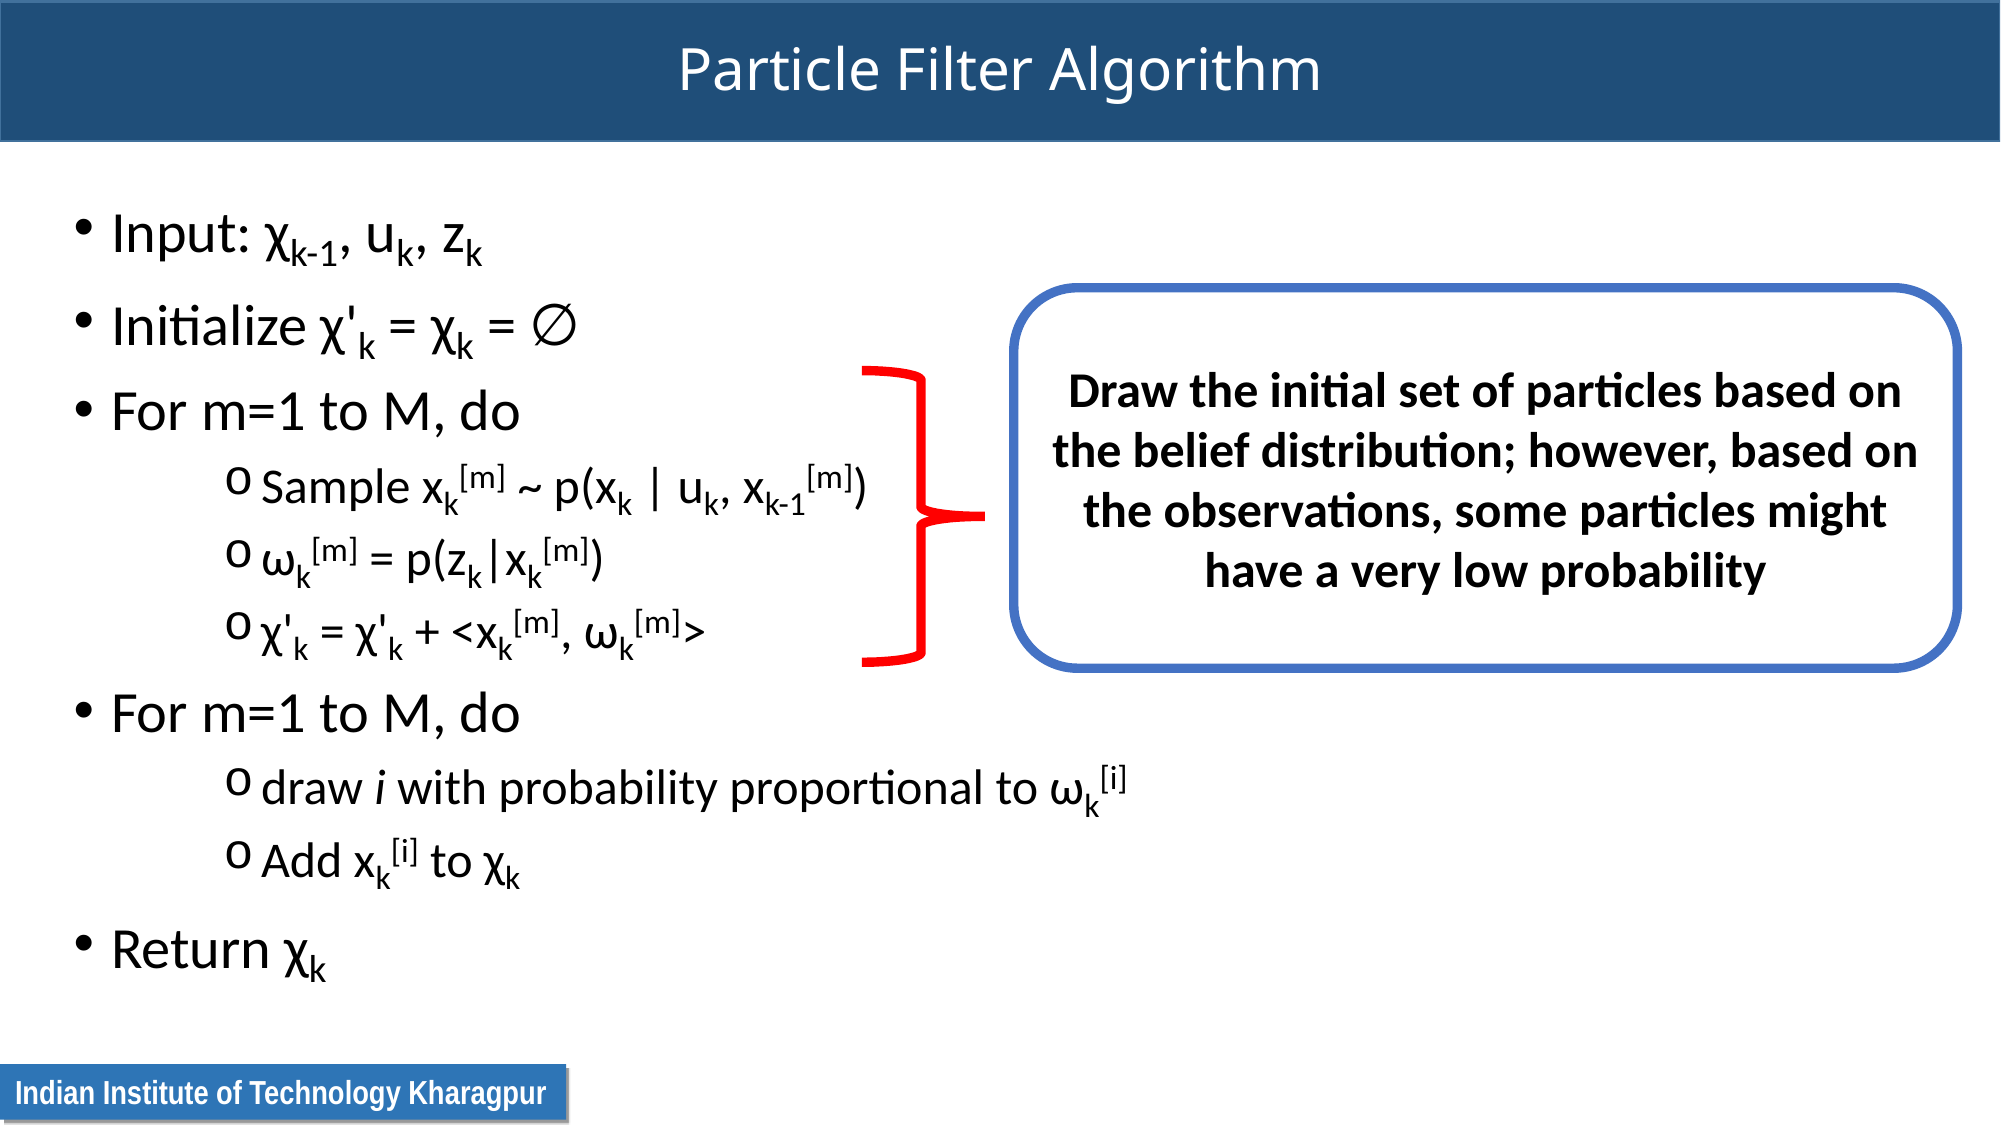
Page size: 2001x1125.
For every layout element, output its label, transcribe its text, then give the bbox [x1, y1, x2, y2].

list Input: χk-1, uk, zk Initialize χ'k = χk = ∅ For m=1 to M, do Sample xk[m] ~ p(xk | uk, xk-1[m]) ωk[m] = p(zk|xk[m]) χ'k = χ'k + <xk[m], ωk[m]> For m=1 to M, do draw i with probability proportional to ωk[i] Add xk[i] to χk Return χk [58, 186, 1954, 1065]
text_box Draw the initial set of particles based on the belief distribution; however, based on the observations, some particles might have a very low probability [1013, 287, 1958, 669]
title Particle Filter Algorithm [0, 1, 2000, 141]
